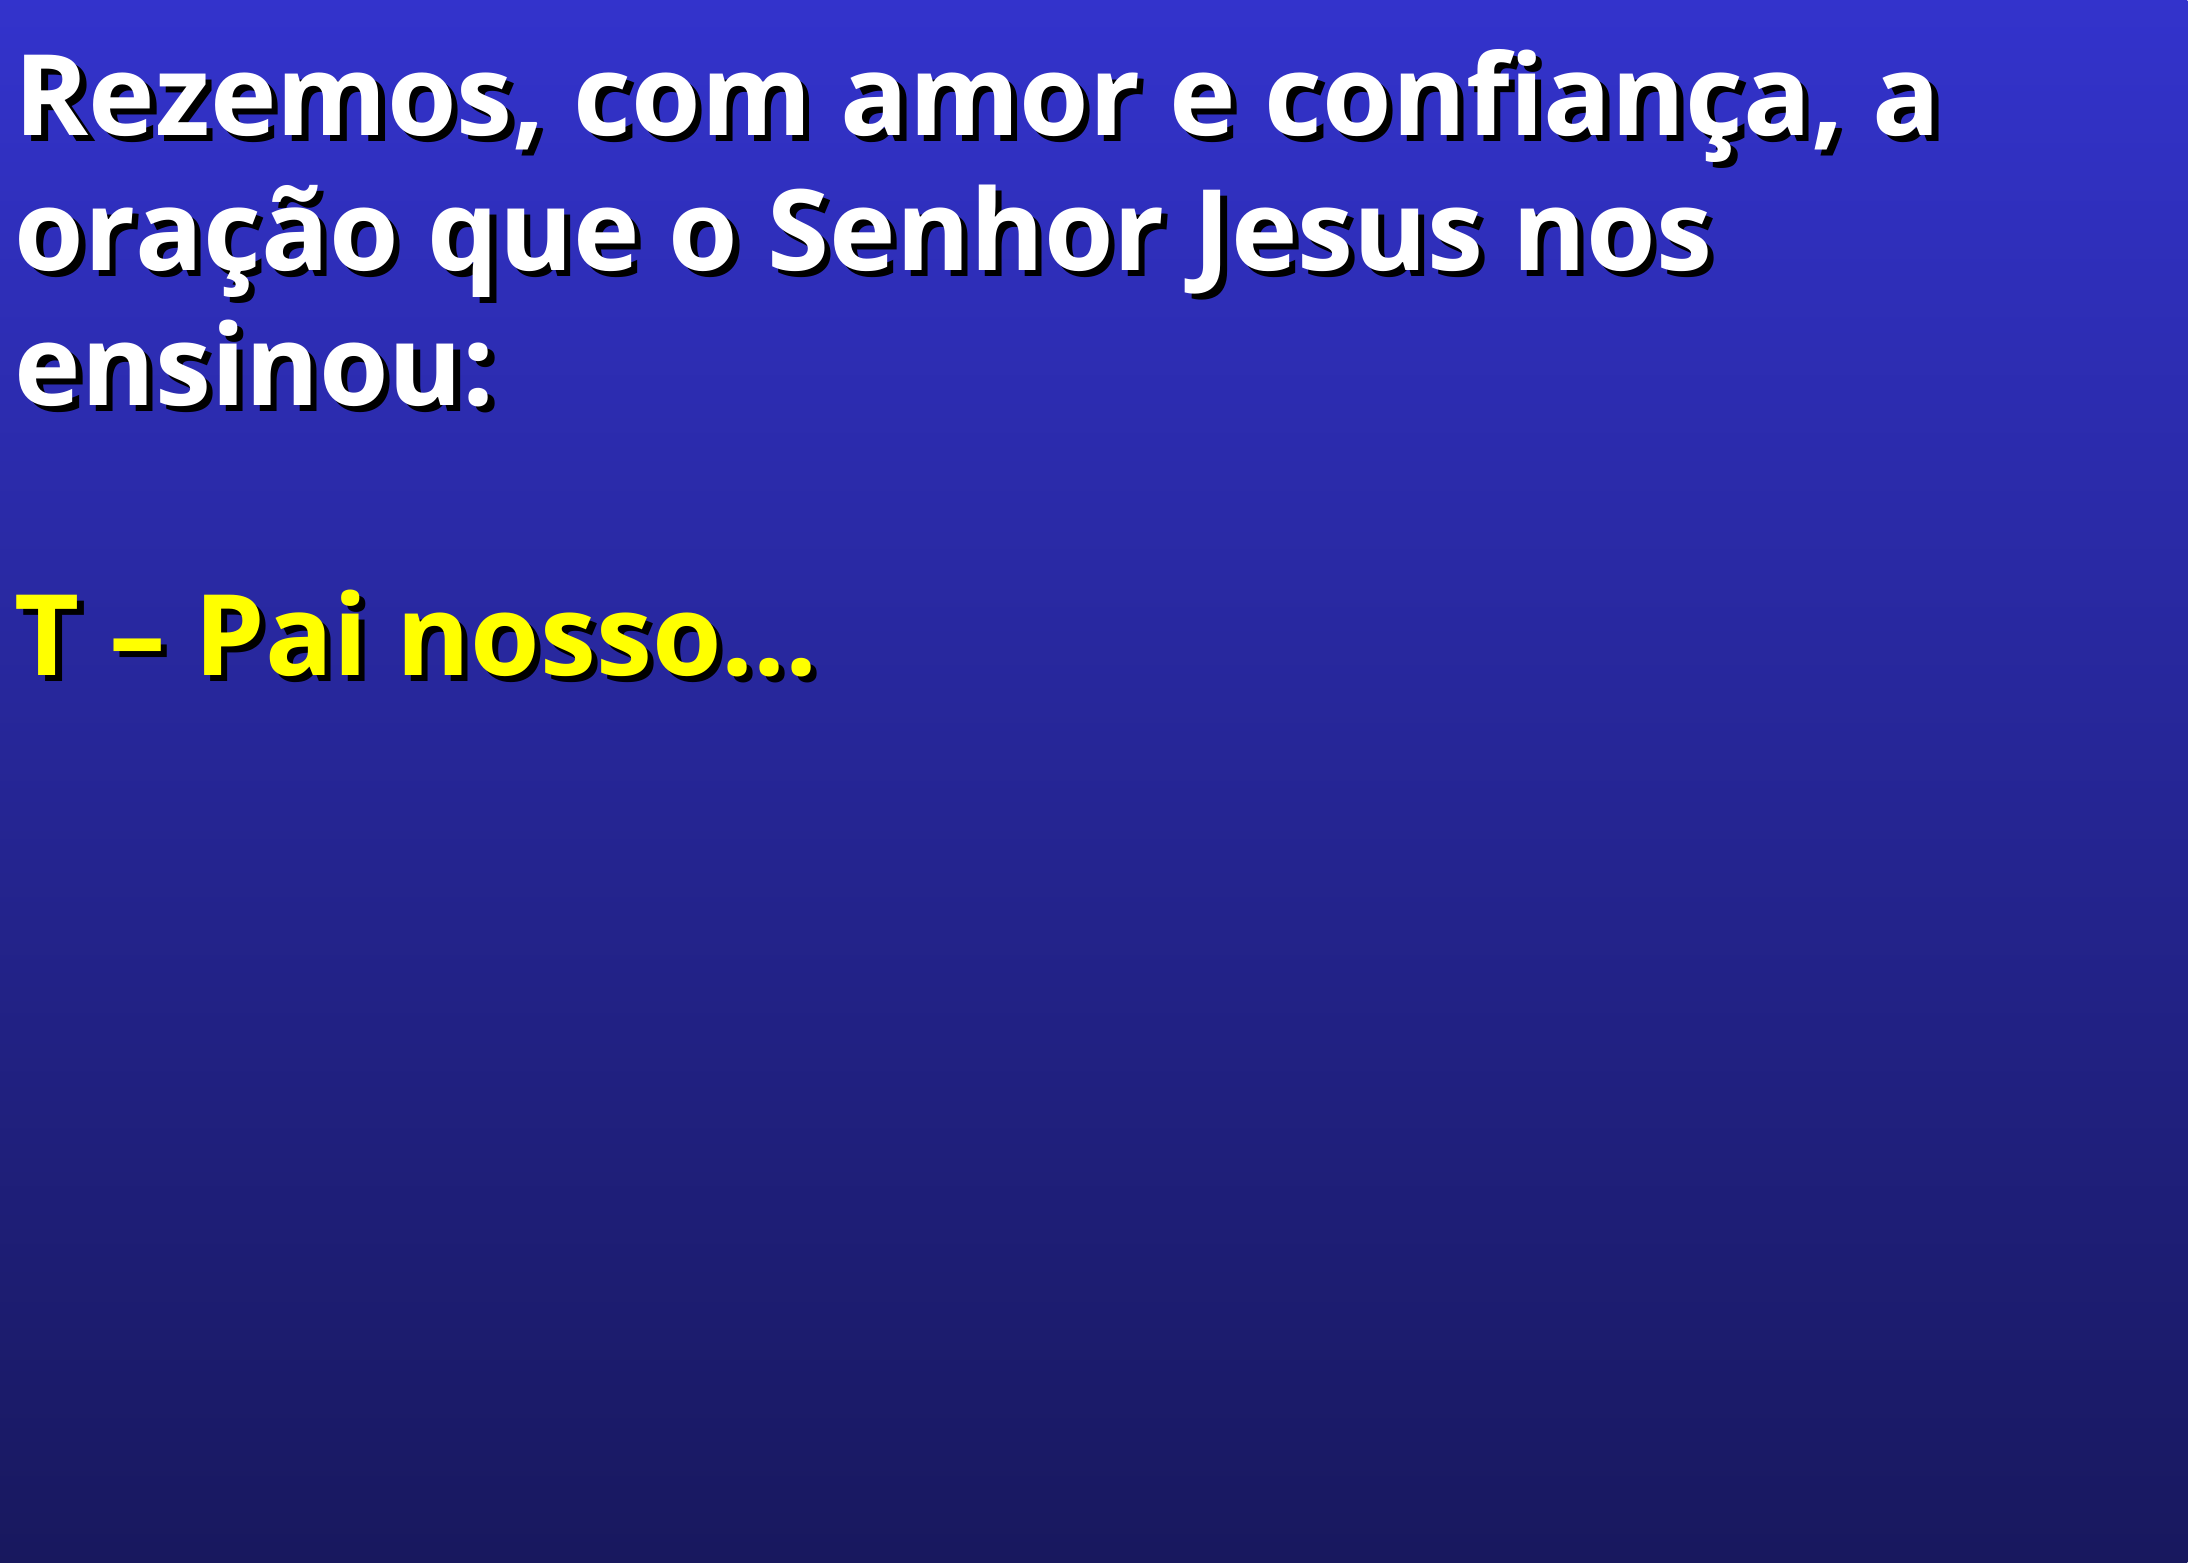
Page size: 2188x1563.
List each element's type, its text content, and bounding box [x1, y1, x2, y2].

text_box Rezemos, com amor e confiança, a oração que o Senhor Jesus nos ensinou: T – Pai nosso... [0, 15, 2188, 841]
